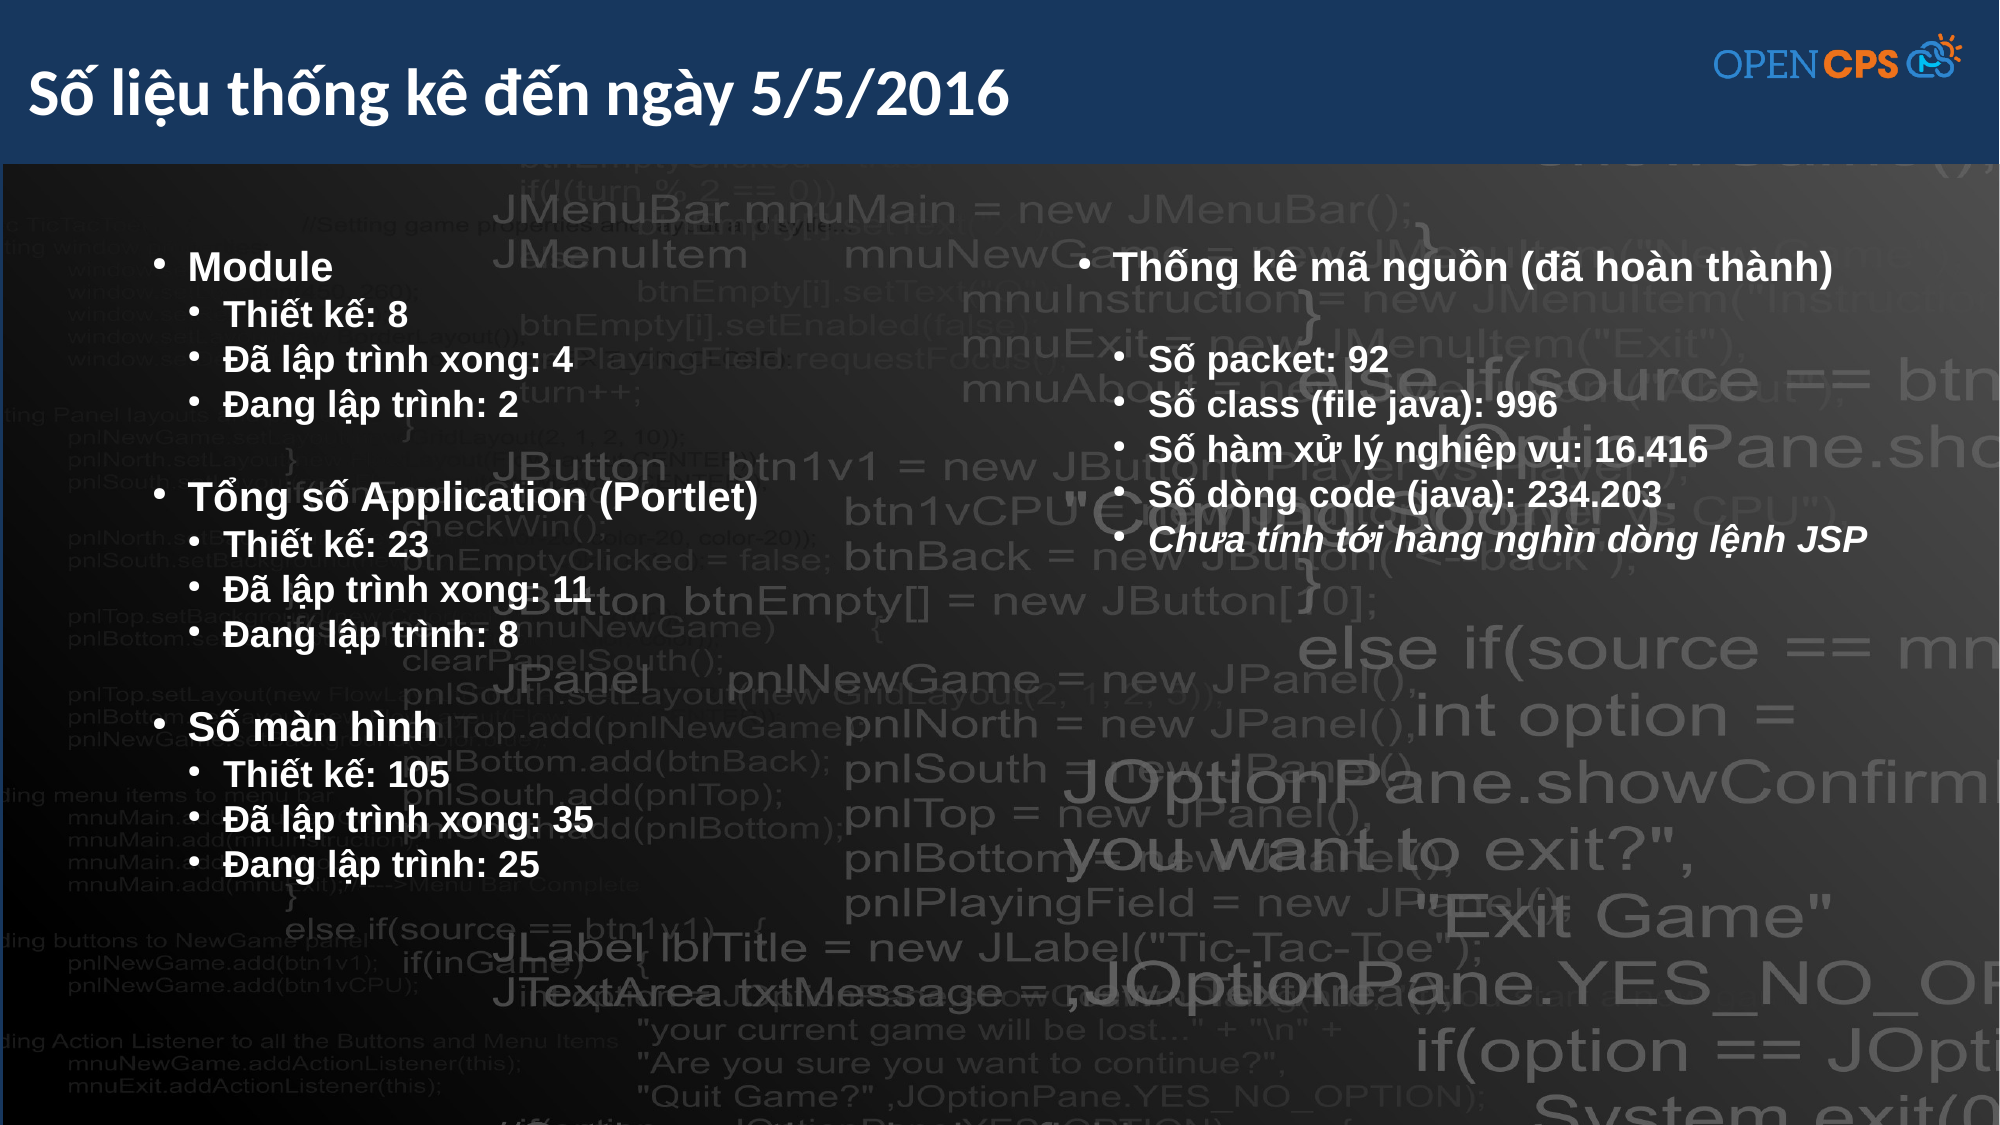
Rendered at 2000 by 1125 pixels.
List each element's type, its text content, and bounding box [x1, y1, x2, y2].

text_box Module Thiết kế: 8 Đã lập trình xong: 4 Đang lập trình: 2 Tổng số Application (Portlet) Thiết kế: 23 Đã lập trình xong: 11 Đang lập trình: 8 Số màn hình Thiết kế: 105 Đã lập trình xong: 35 Đang lập trình: 25 [137, 187, 900, 1025]
text_box Thống kê mã nguồn (đã hoàn thành) Số packet: 92 Số class (file java): 996 Số hàm xử lý nghiệp vụ: 16.416 Số dòng code (java): 234.203 Chưa tính tới hàng nghìn dòng lệnh JSP [1062, 187, 1936, 1025]
text_box Số liệu thống kê đến ngày 5/5/2016 [13, 41, 1026, 137]
picture [3, 164, 2000, 1125]
picture [1709, 29, 1966, 85]
